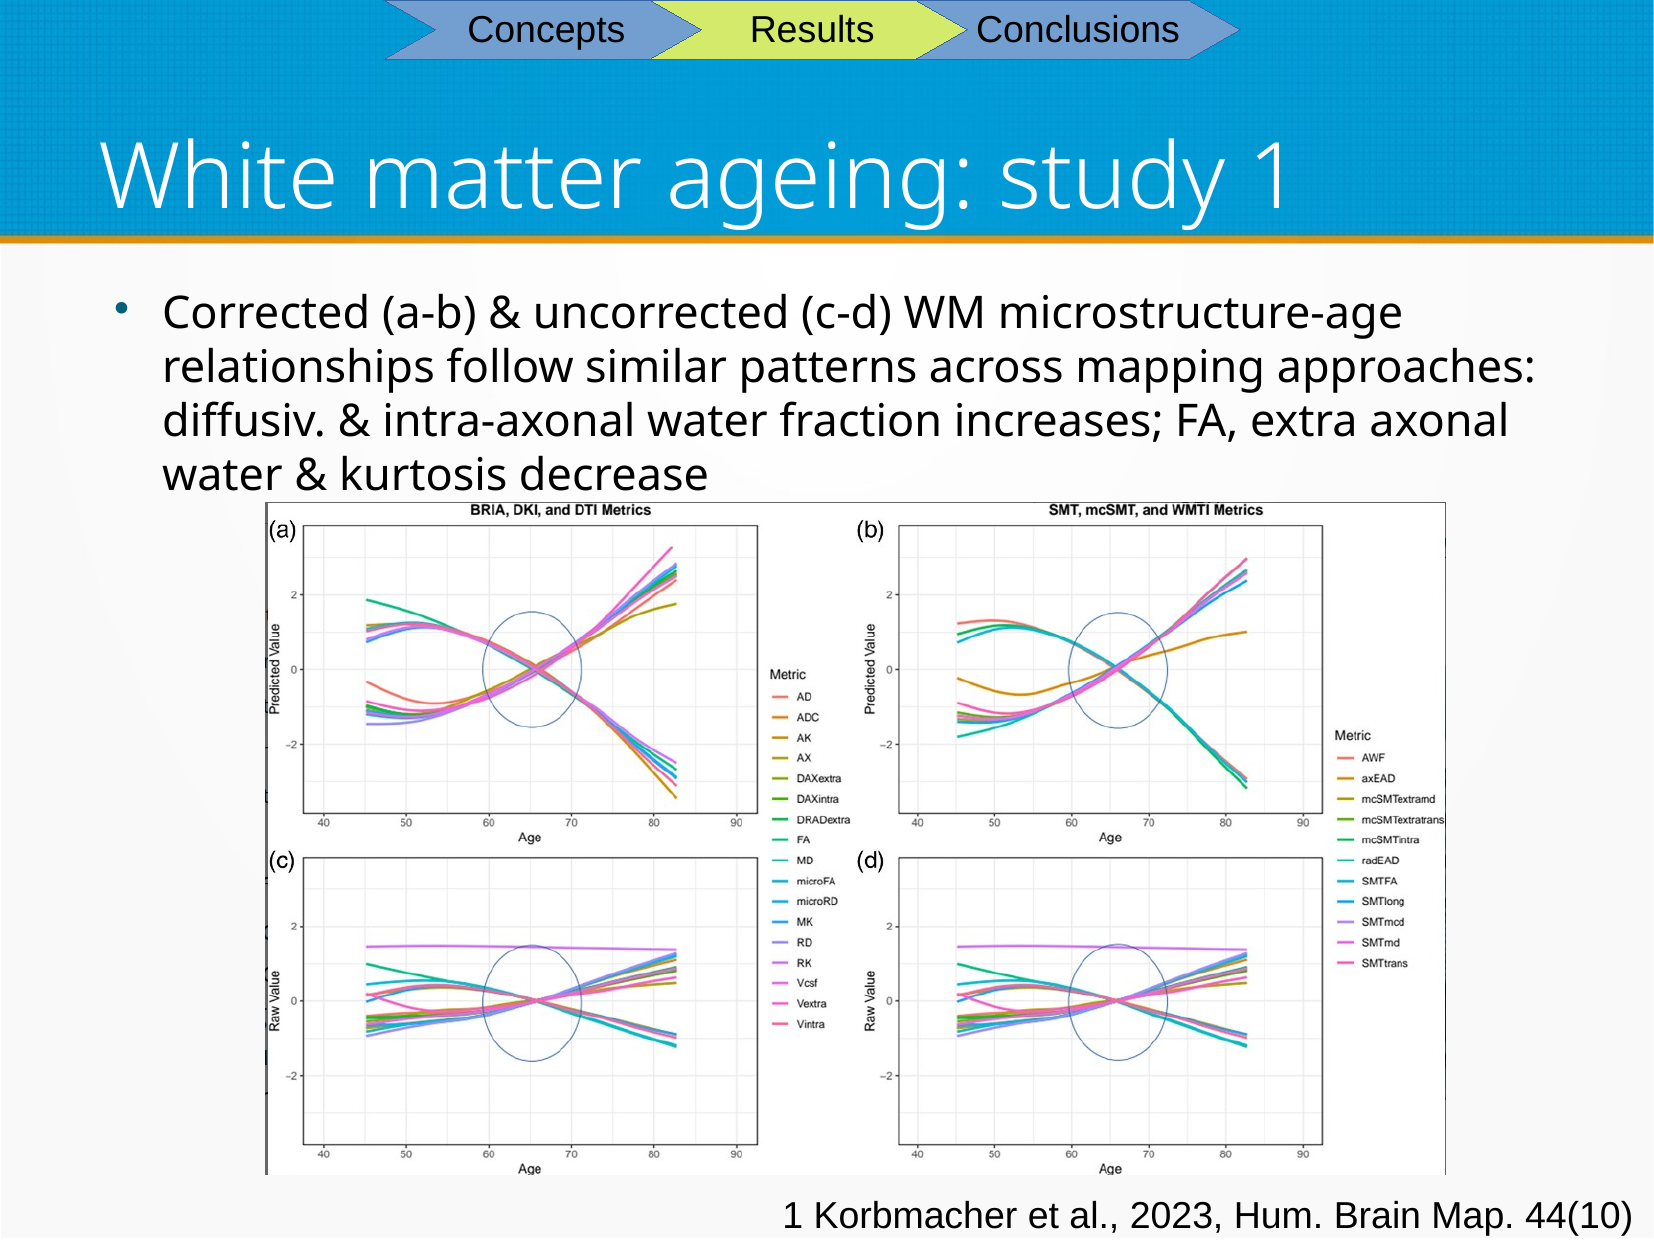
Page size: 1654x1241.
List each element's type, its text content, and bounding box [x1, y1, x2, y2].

text_box Conclusions [915, 0, 1241, 60]
title White matter ageing: study 1 [98, 19, 1654, 227]
picture [0, 233, 1654, 1241]
text_box Results [649, 0, 966, 60]
text_box 1 Korbmacher et al., 2023, Hum. Brain Map. 44(10) [767, 1183, 1654, 1240]
text_box Concepts [383, 0, 700, 60]
list Corrected (a-b) & uncorrected (c-d) WM microstructure-age relationships follow similar patterns across mapping approaches: diffusiv. & intra-axonal water fraction increases; FA, extra axonal water & kurtosis decrease [98, 283, 1625, 501]
